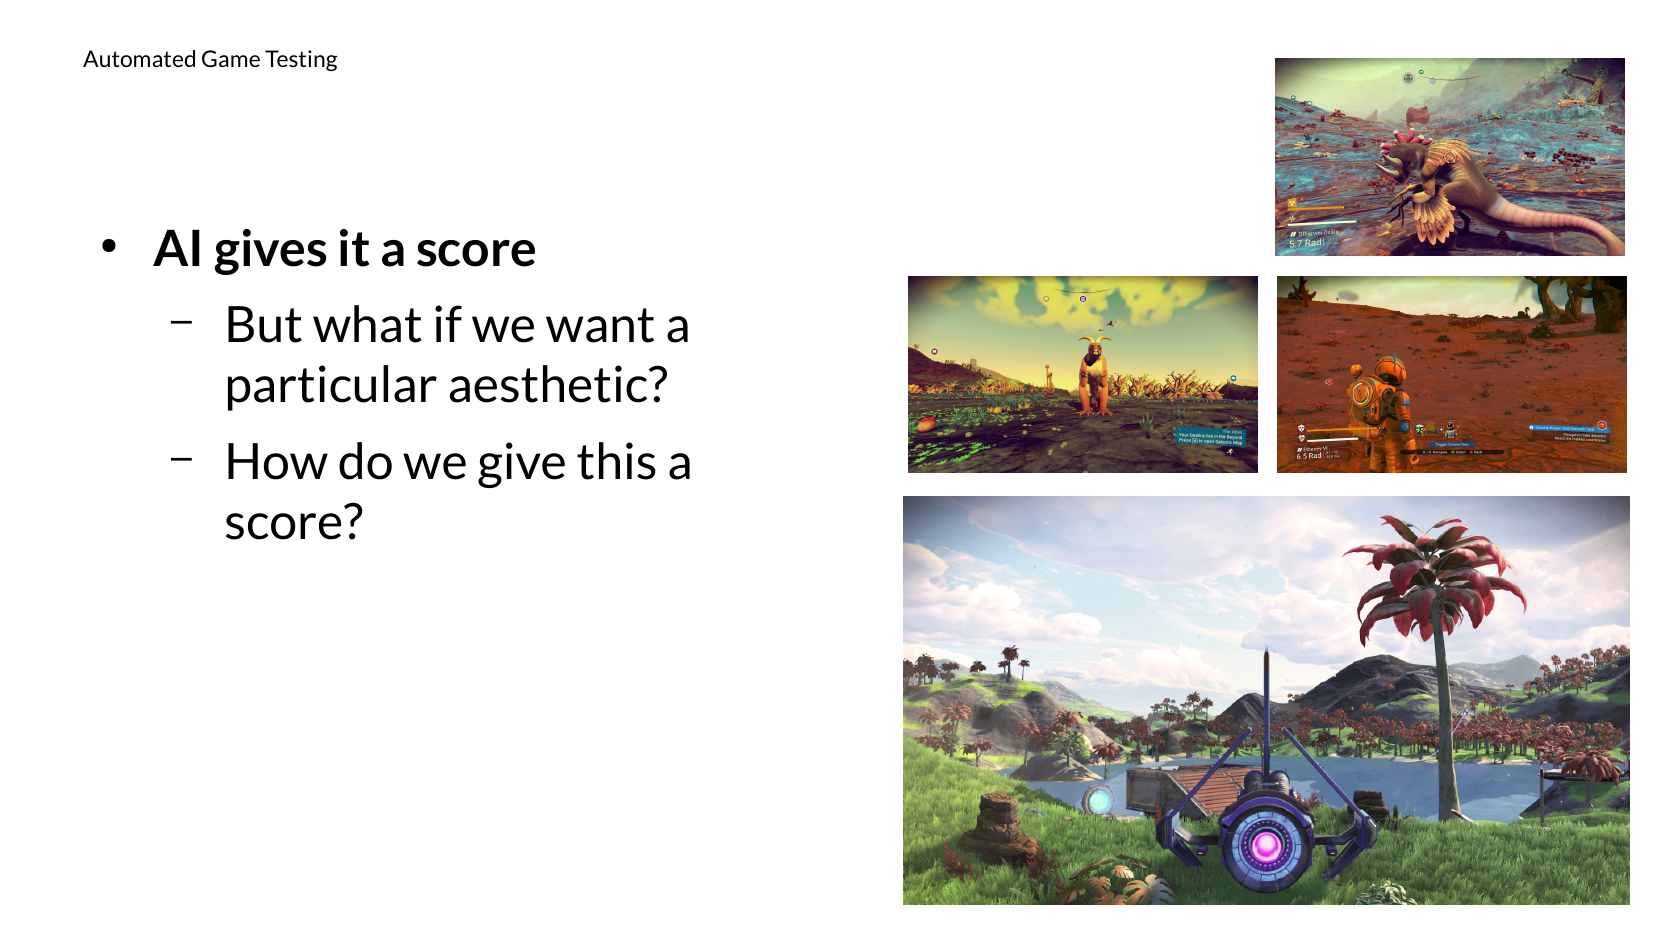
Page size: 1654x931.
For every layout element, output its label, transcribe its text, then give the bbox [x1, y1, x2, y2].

picture [1275, 58, 1625, 256]
title Automated Game Testing [83, 0, 1571, 119]
picture [1277, 276, 1627, 473]
picture [903, 496, 1630, 905]
list AI gives it a score But what if we want a particular aesthetic? How do we give this a score? [82, 217, 809, 839]
picture [908, 276, 1258, 473]
